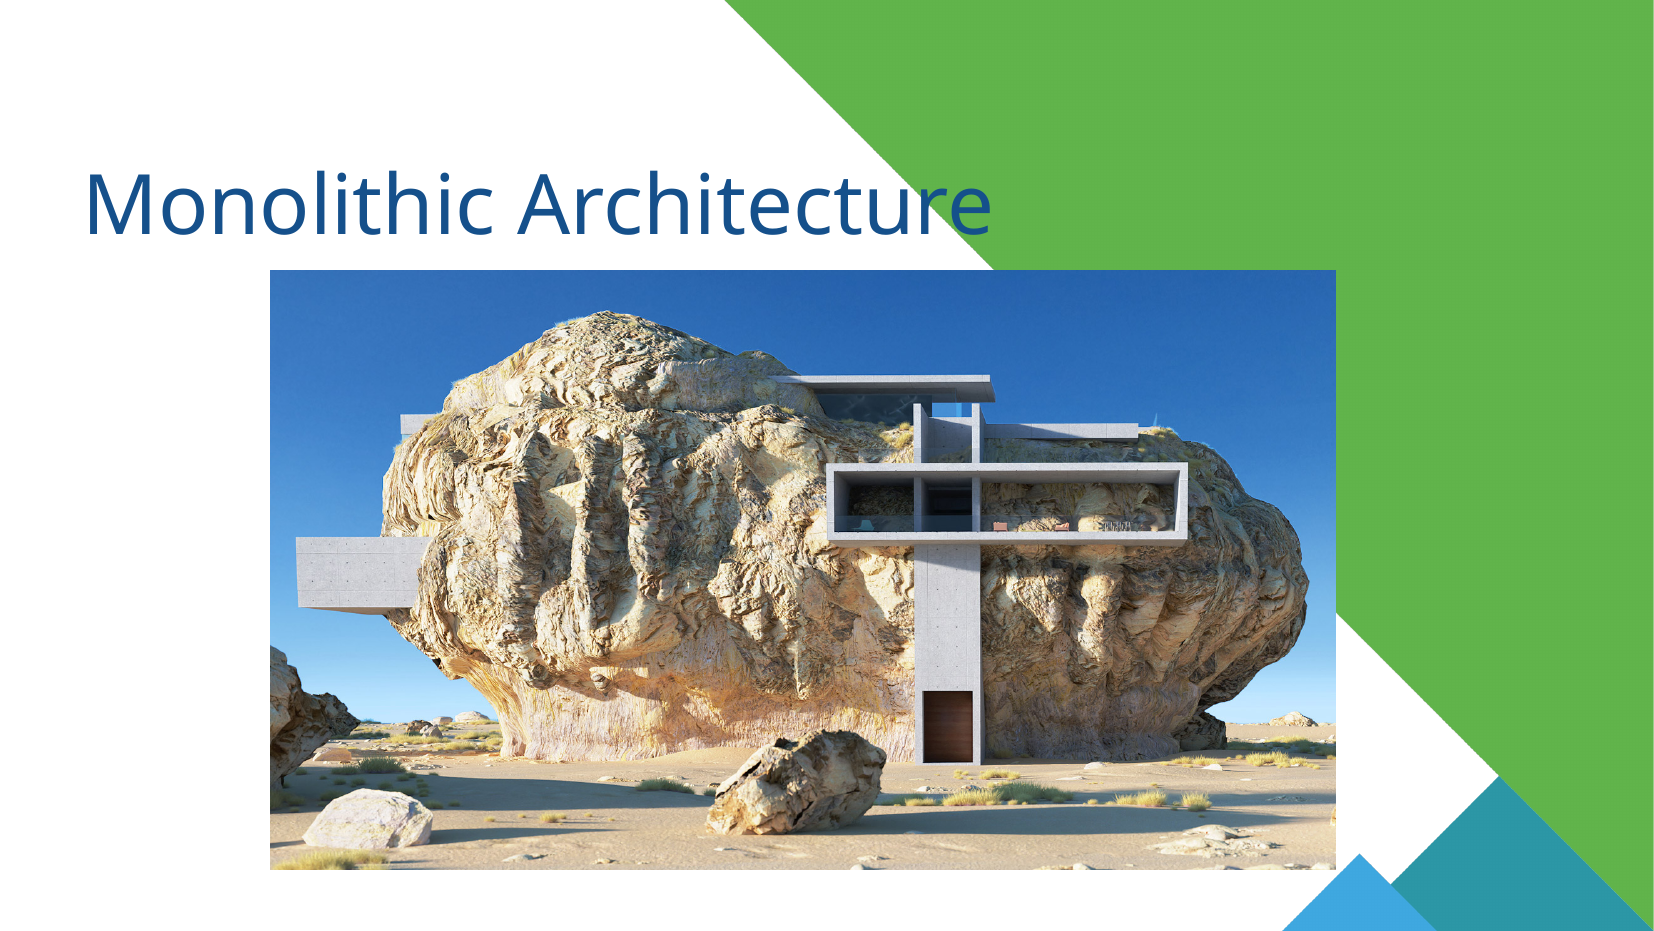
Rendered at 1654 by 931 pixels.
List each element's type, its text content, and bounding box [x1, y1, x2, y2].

picture [0, 0, 1654, 931]
title Monolithic Architecture [82, 58, 1571, 346]
